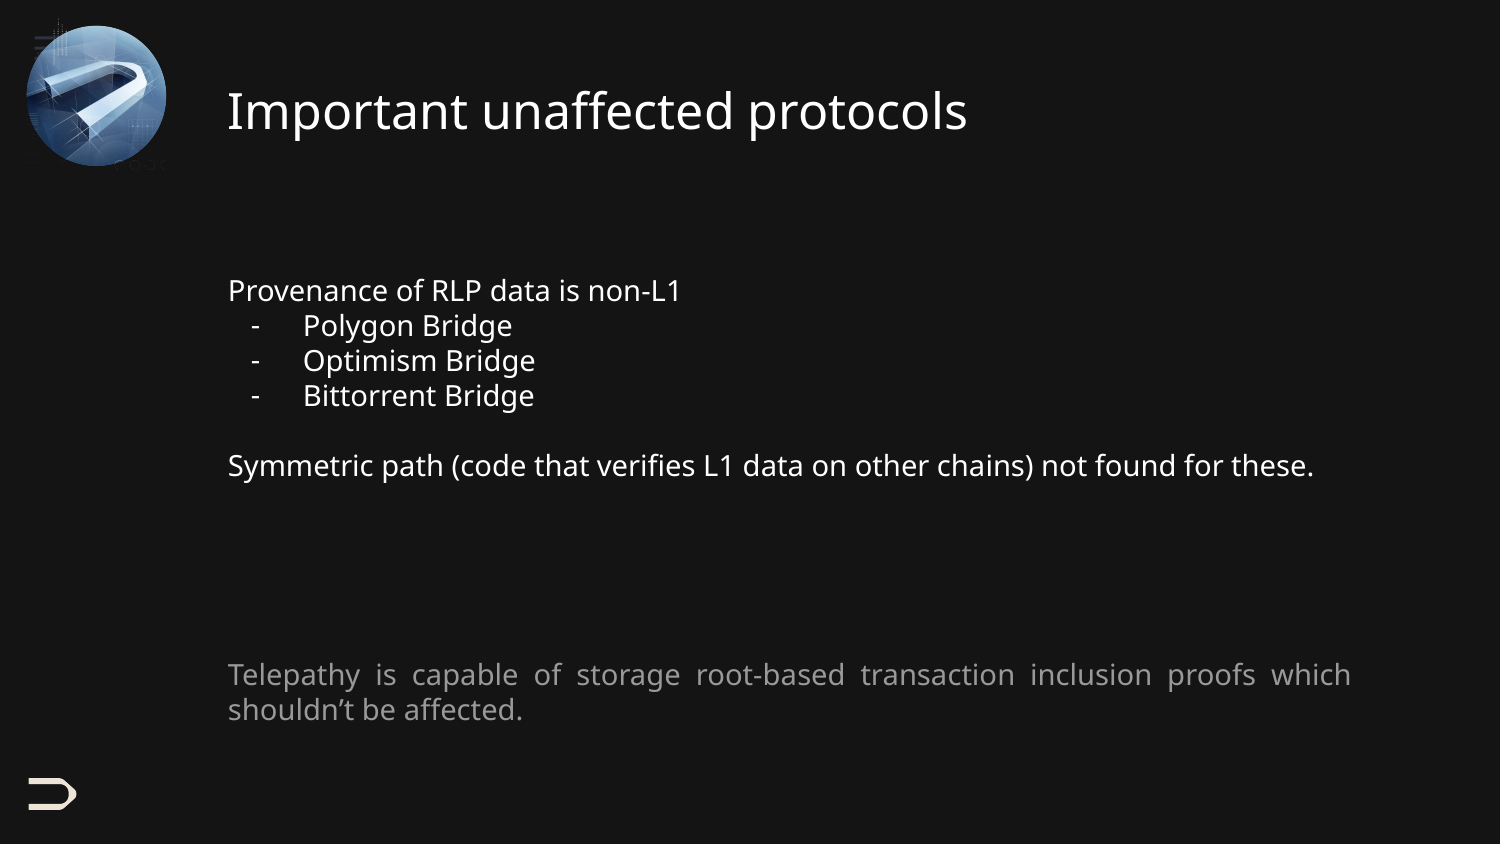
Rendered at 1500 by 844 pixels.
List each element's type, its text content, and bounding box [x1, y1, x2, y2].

title Important unaffected protocols [212, 64, 1368, 215]
picture [0, 0, 193, 193]
picture [20, 761, 85, 827]
list Provenance of RLP data is non-L1 Polygon Bridge Optimism Bridge Bittorrent Bridge Symmetric path (code that verifies L1 data on other chains) not found for these. Telepathy is capable of storage root-based transaction inclusion proofs which shouldn’t be affected. [212, 257, 1368, 735]
